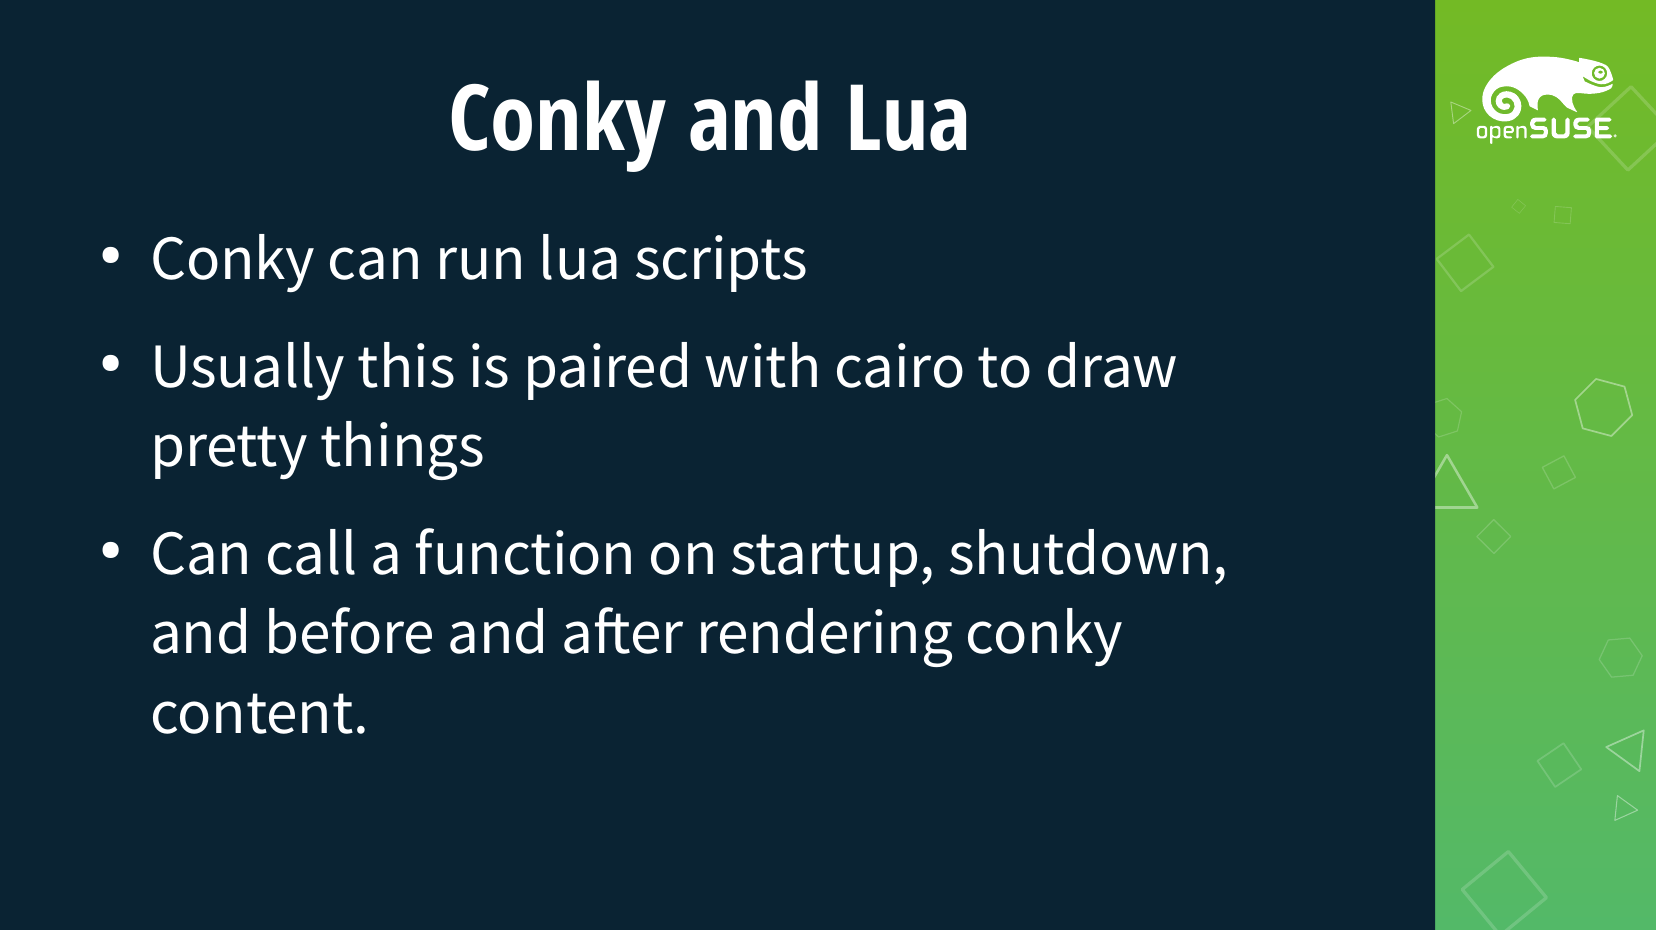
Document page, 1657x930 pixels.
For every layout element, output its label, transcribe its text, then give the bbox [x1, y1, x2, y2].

list Conky can run lua scripts Usually this is paired with cairo to draw pretty things Can call a function on startup, shutdown, and before and after rendering conky content. [82, 217, 1338, 757]
title Conky and Lua [82, 37, 1338, 193]
